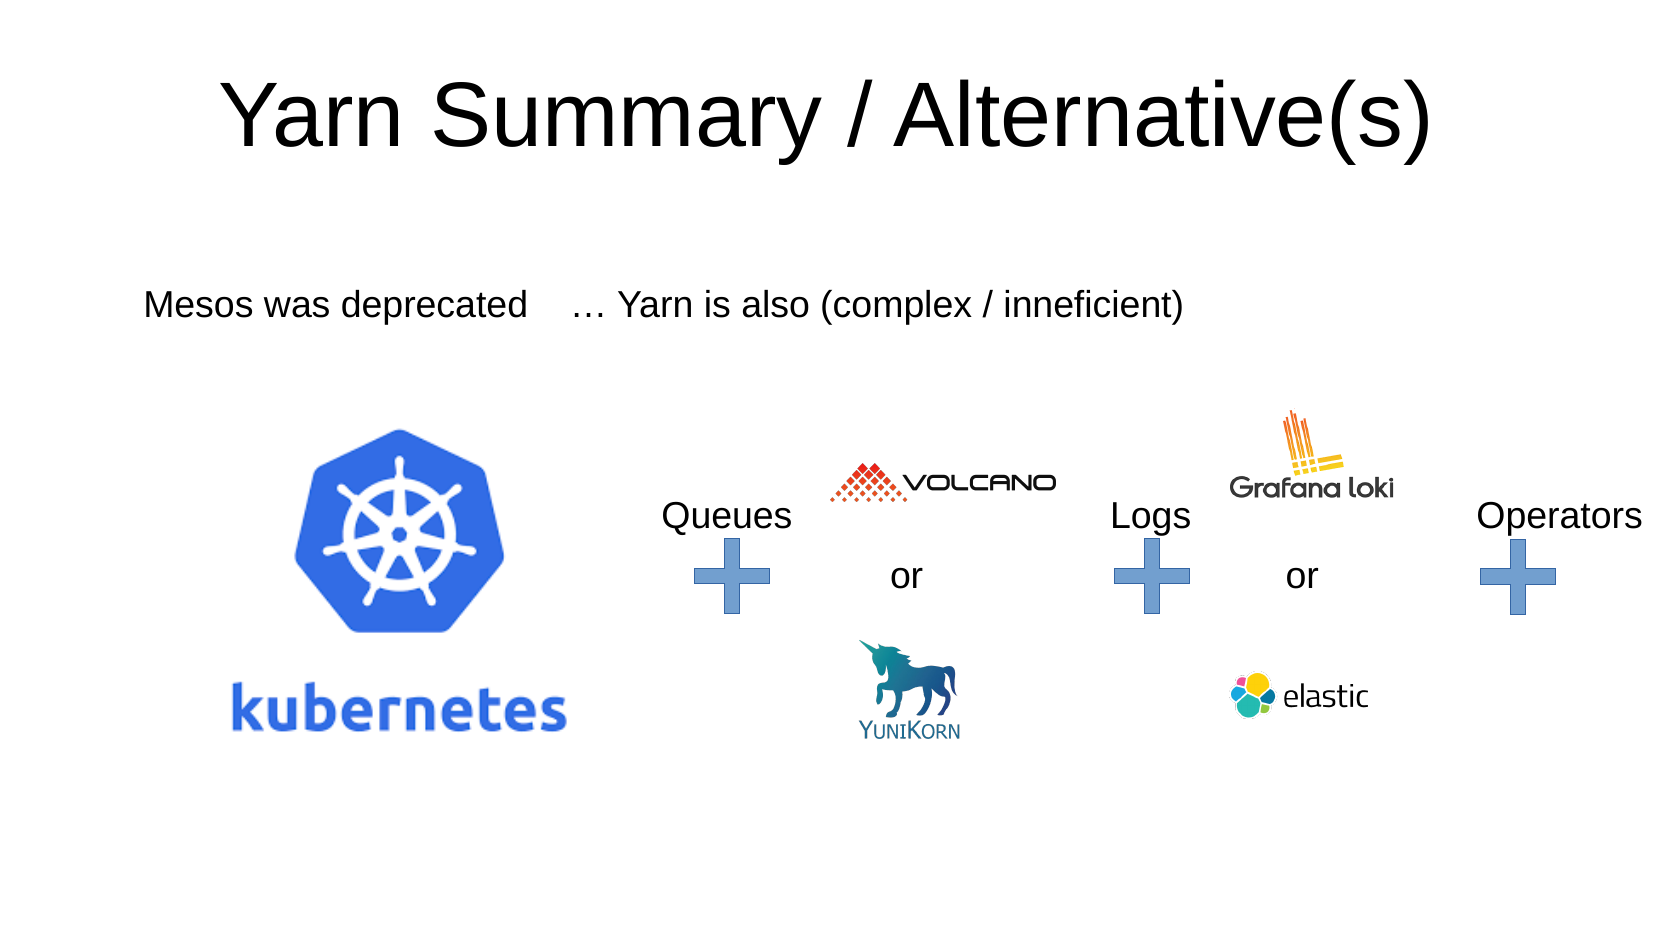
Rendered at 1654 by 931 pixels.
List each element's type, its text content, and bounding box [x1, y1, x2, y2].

text_box or [1270, 546, 1334, 604]
picture [1229, 671, 1368, 719]
picture [1229, 408, 1394, 498]
picture [196, 405, 601, 764]
text_box [694, 544, 770, 614]
title Yarn Summary / Alternative(s) [82, 37, 1571, 193]
text_box [1114, 544, 1190, 614]
text_box Mesos was deprecated … Yarn is also (complex / inneficient) [128, 276, 1200, 376]
text_box Queues [646, 486, 808, 544]
picture [830, 463, 1056, 502]
text_box or [875, 546, 939, 604]
text_box Logs [1095, 486, 1207, 544]
text_box [1480, 544, 1556, 615]
picture [841, 623, 978, 761]
text_box Operators [1461, 487, 1654, 544]
